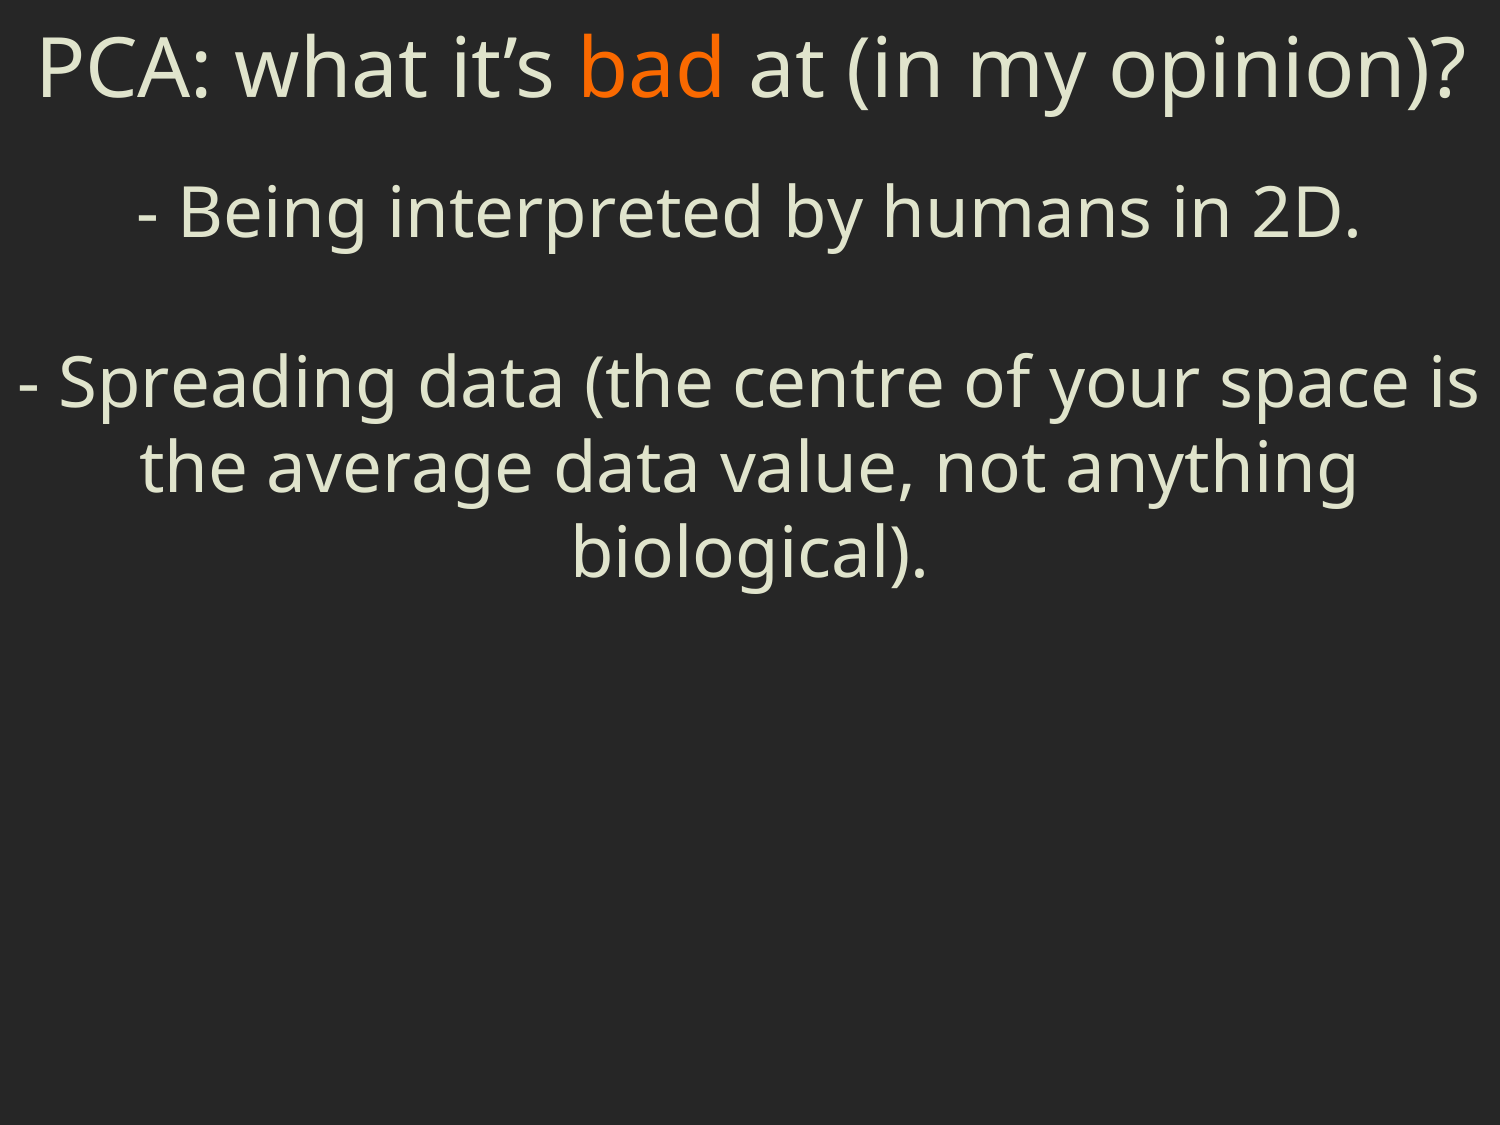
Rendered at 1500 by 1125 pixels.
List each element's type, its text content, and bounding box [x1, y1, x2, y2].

text_box - Being interpreted by humans in 2D. - Spreading data (the centre of your space is the average data value, not anything biological). [0, 159, 1500, 966]
text_box PCA: what it’s bad at (in my opinion)? [20, 6, 1483, 122]
